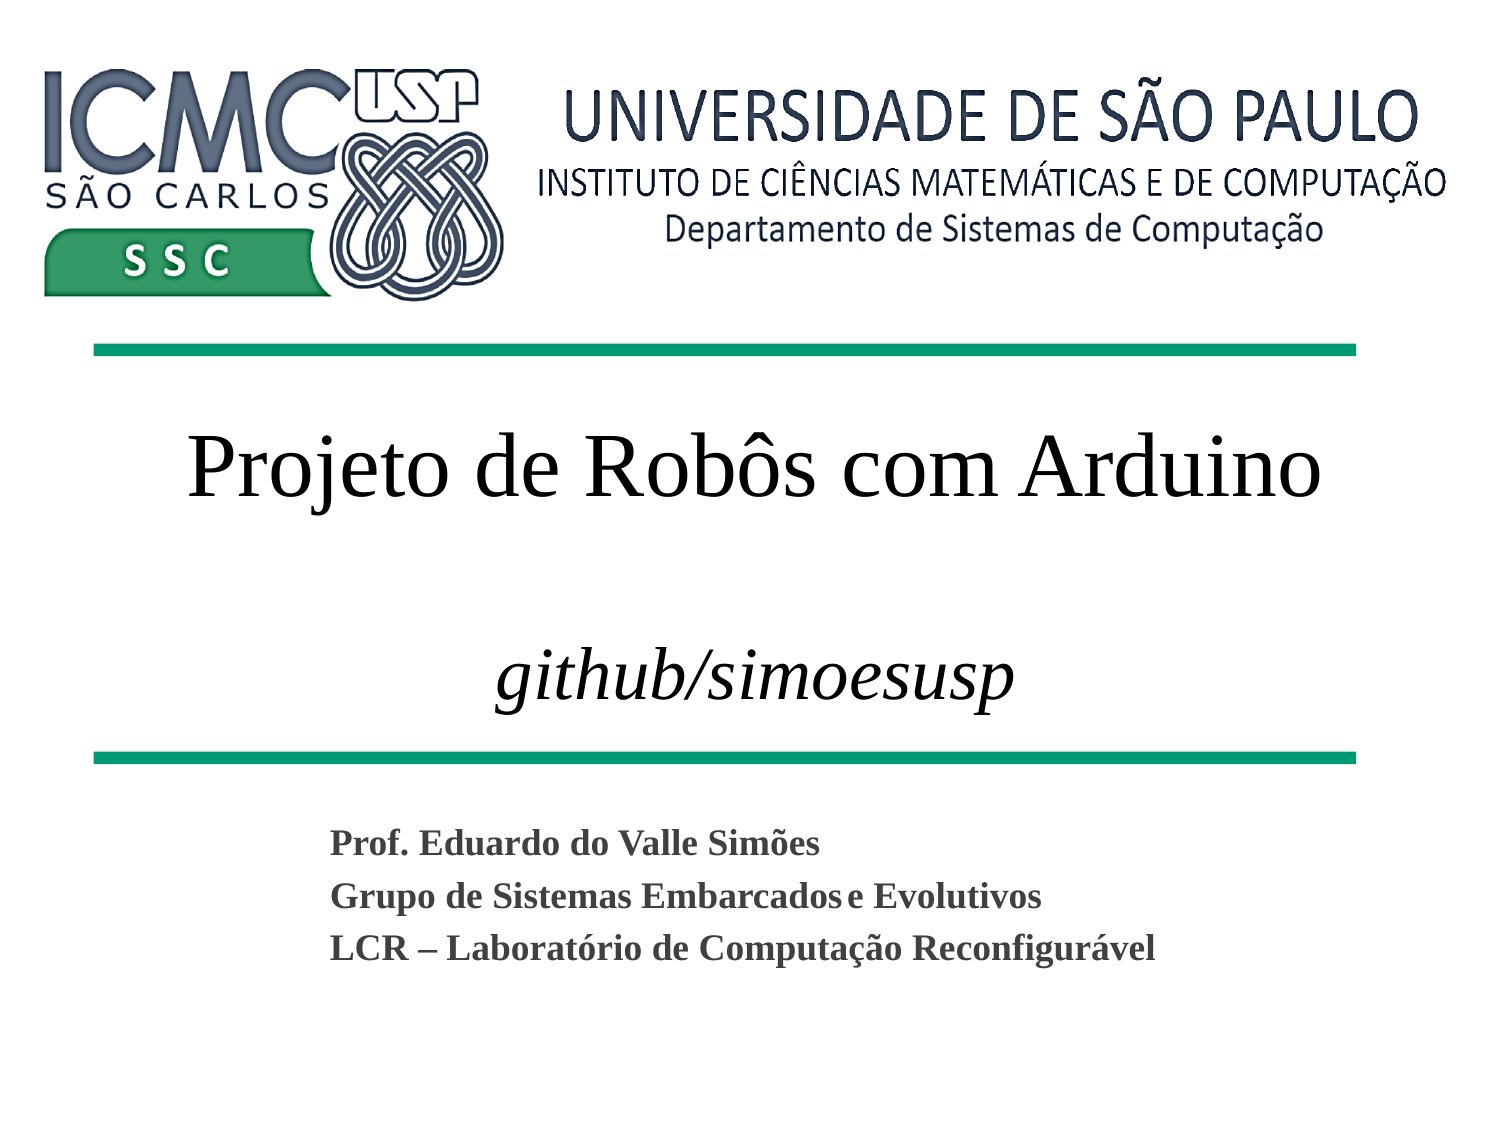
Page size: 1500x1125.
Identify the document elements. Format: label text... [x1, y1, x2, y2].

subtitle Prof. Eduardo do Valle Simões Grupo de Sistemas Embarcados e Evolutivos LCR – Laboratório de Computação Reconfigurável [64, 810, 1460, 1041]
picture [0, 30, 1483, 303]
title Projeto de Robôs com Arduino github/simoesusp [29, 397, 1483, 714]
